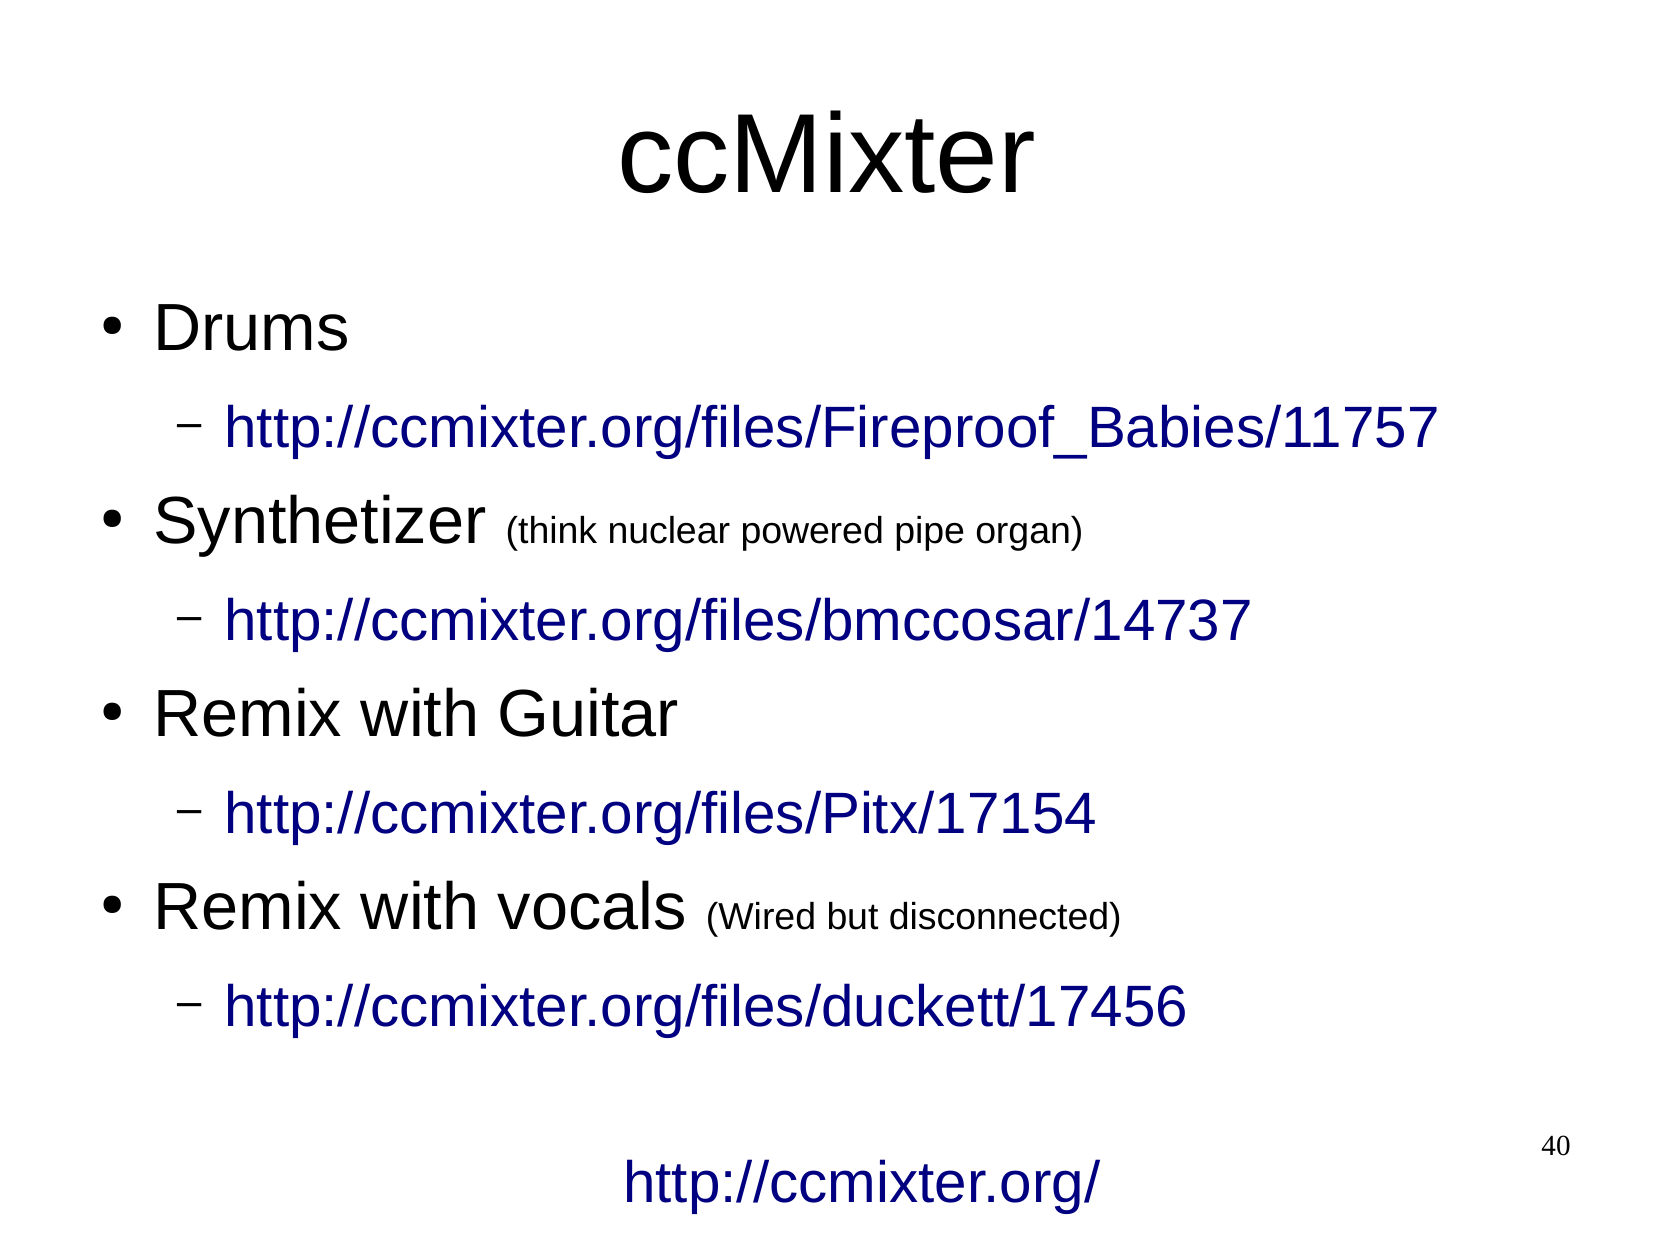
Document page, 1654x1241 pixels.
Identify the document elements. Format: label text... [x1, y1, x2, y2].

text_box http://ccmixter.org/ [457, 1142, 1283, 1223]
list Drums http://ccmixter.org/files/Fireproof_Babies/11757 Synthetizer (think nuclear powered pipe organ) http://ccmixter.org/files/bmccosar/14737 Remix with Guitar http://ccmixter.org/files/Pitx/17154 Remix with vocals (Wired but disconnected) http://ccmixter.org/files/duckett/17456 [82, 290, 1571, 1094]
title ccMixter [82, 49, 1571, 257]
